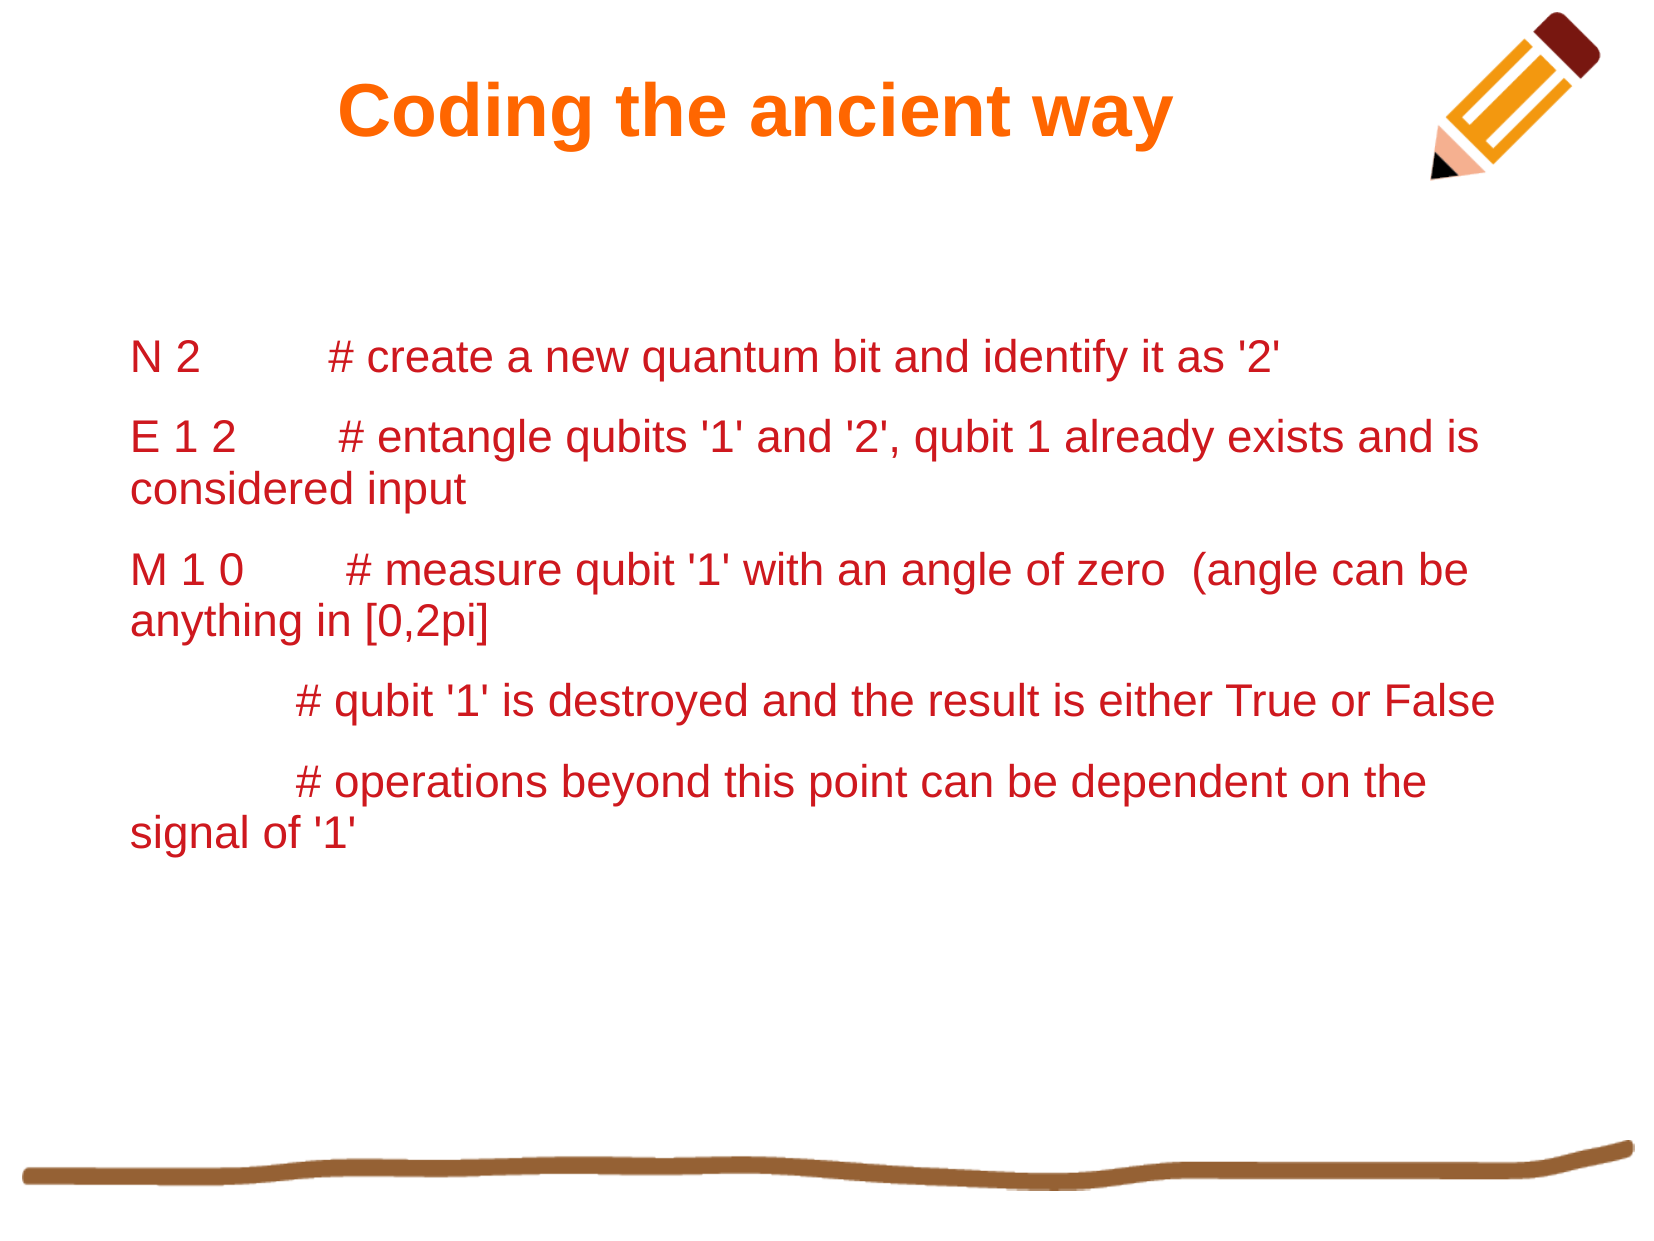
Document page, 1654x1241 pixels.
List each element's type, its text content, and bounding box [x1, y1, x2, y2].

list N 2 # create a new quantum bit and identify it as '2' E 1 2 # entangle qubits '1' and '2', qubit 1 already exists and is considered input M 1 0 # measure qubit '1' with an angle of zero (angle can be anything in [0,2pi] # qubit '1' is destroyed and the result is either True or False # operations beyond this point can be dependent on the signal of '1' [59, 330, 1548, 1162]
picture [22, 1140, 1635, 1191]
picture [1430, 12, 1601, 181]
title Coding the ancient way [82, 49, 1430, 172]
